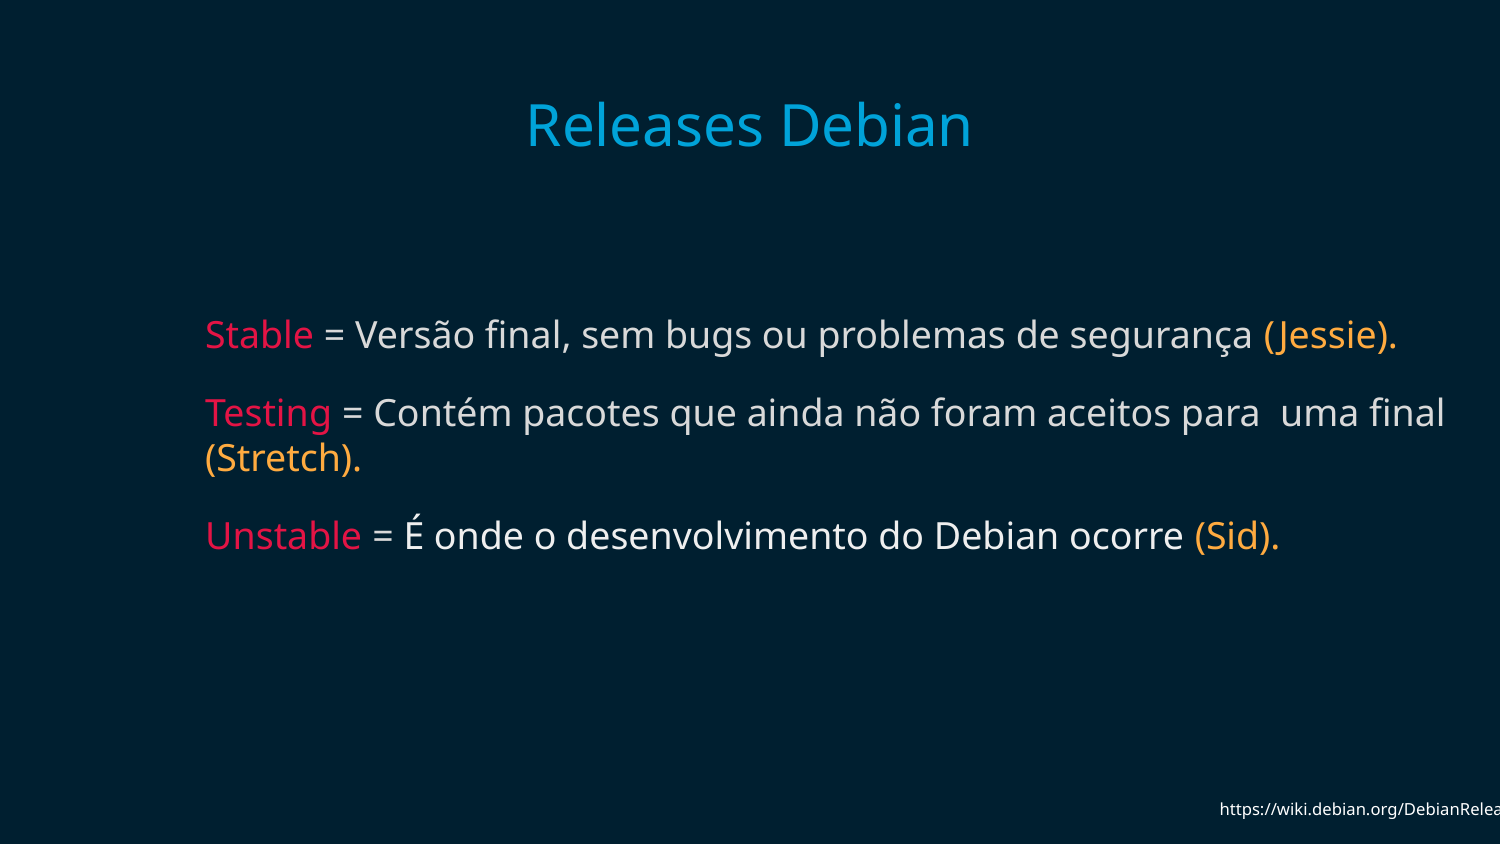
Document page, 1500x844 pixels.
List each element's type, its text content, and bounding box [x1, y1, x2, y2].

list Stable = Versão final, sem bugs ou problemas de segurança (Jessie). Testing = Contém pacotes que ainda não foram aceitos para uma final (Stretch). Unstable = É onde o desenvolvimento do Debian ocorre (Sid). [190, 295, 1500, 691]
title Releases Debian [51, 72, 1449, 167]
text_box https://wiki.debian.org/DebianReleases [1204, 790, 1486, 827]
